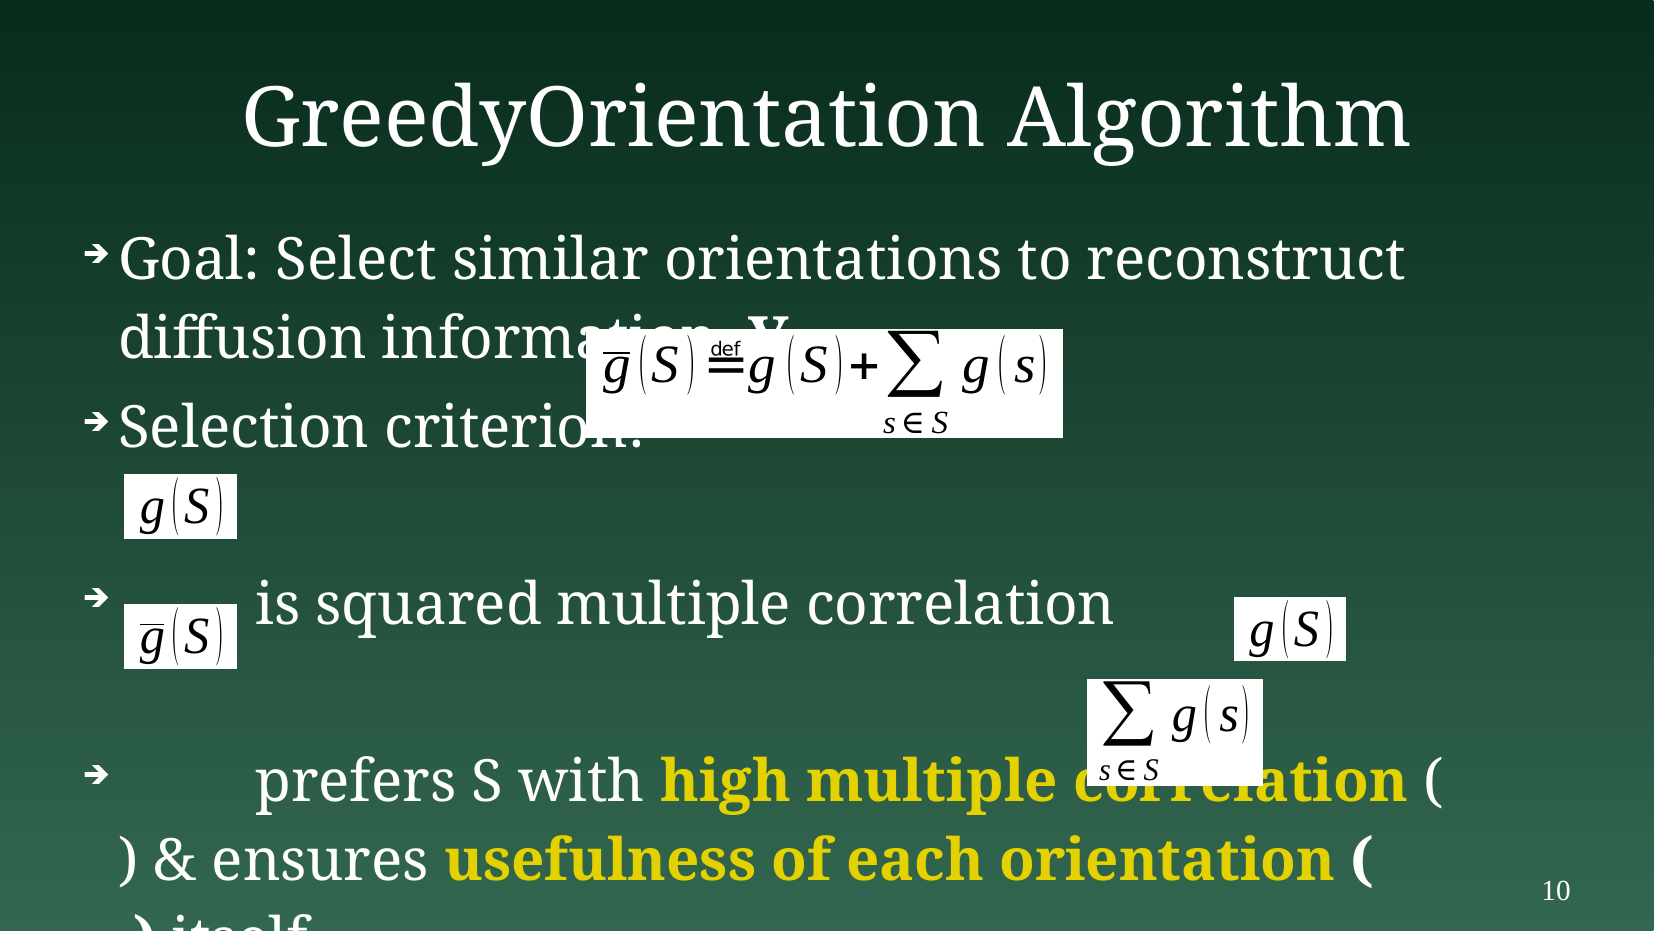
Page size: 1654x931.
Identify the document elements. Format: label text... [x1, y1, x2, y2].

subtitle Goal: Select similar orientations to reconstruct diffusion information, Y. Selection criterion: is squared multiple correlation prefers S with high multiple correlation ( ) & ensures usefulness of each orientation ( ) itself. [82, 217, 1571, 839]
chart [124, 604, 237, 669]
chart [124, 474, 237, 539]
chart [586, 328, 1063, 439]
chart [1233, 596, 1347, 662]
chart [1086, 679, 1264, 786]
title GreedyOrientation Algorithm [82, 37, 1571, 193]
